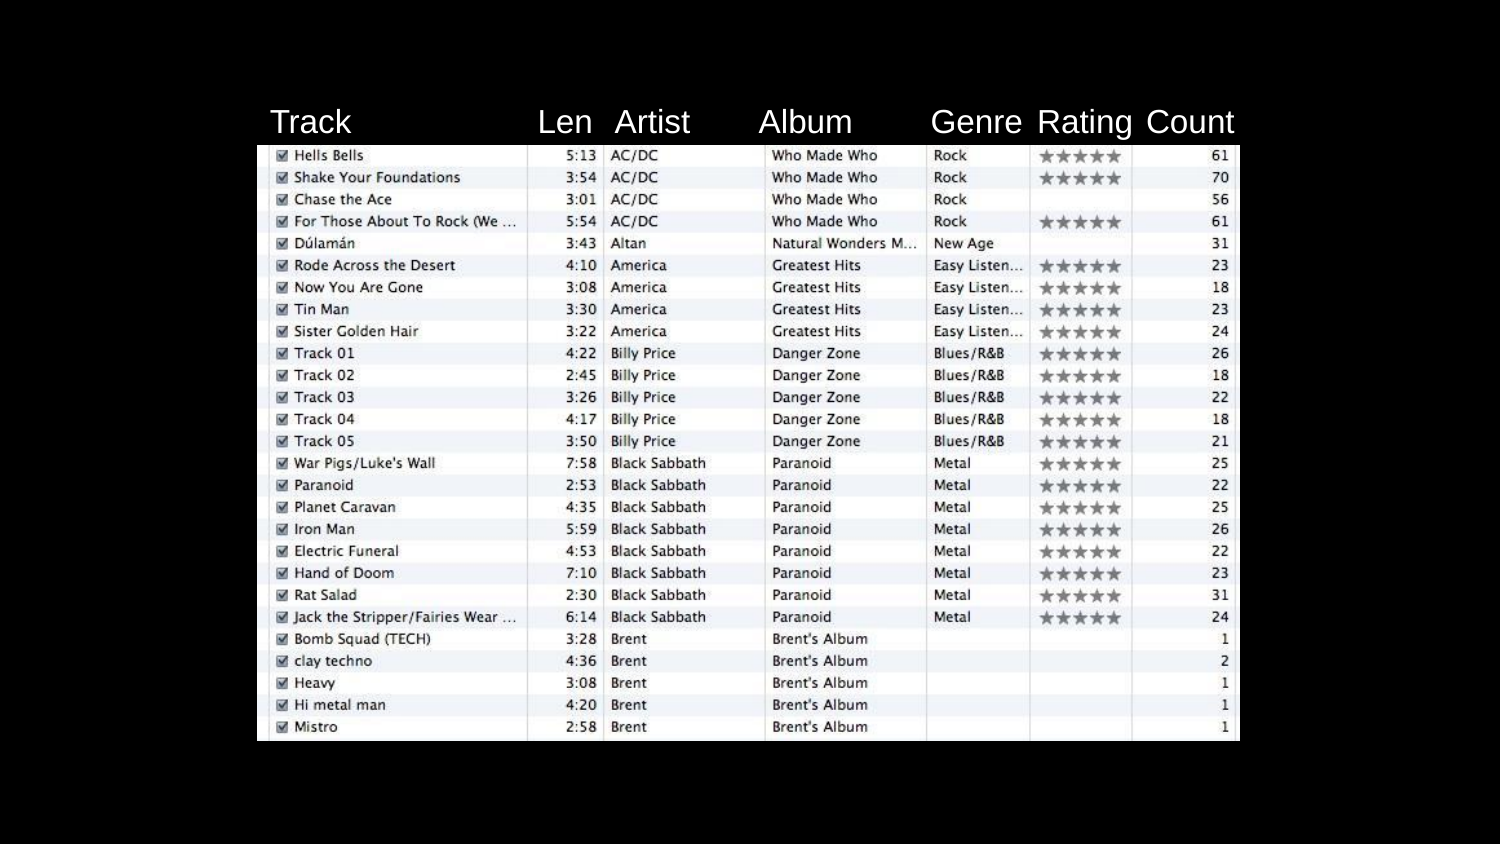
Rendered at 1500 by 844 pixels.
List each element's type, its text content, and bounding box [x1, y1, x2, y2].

text_box Album [755, 97, 874, 144]
text_box Genre [928, 97, 1025, 144]
text_box Track [268, 97, 372, 144]
text_box Len [535, 97, 607, 144]
text_box Rating [1030, 97, 1140, 144]
text_box Artist [607, 97, 716, 144]
picture [257, 145, 1240, 741]
text_box Count [1142, 97, 1239, 144]
